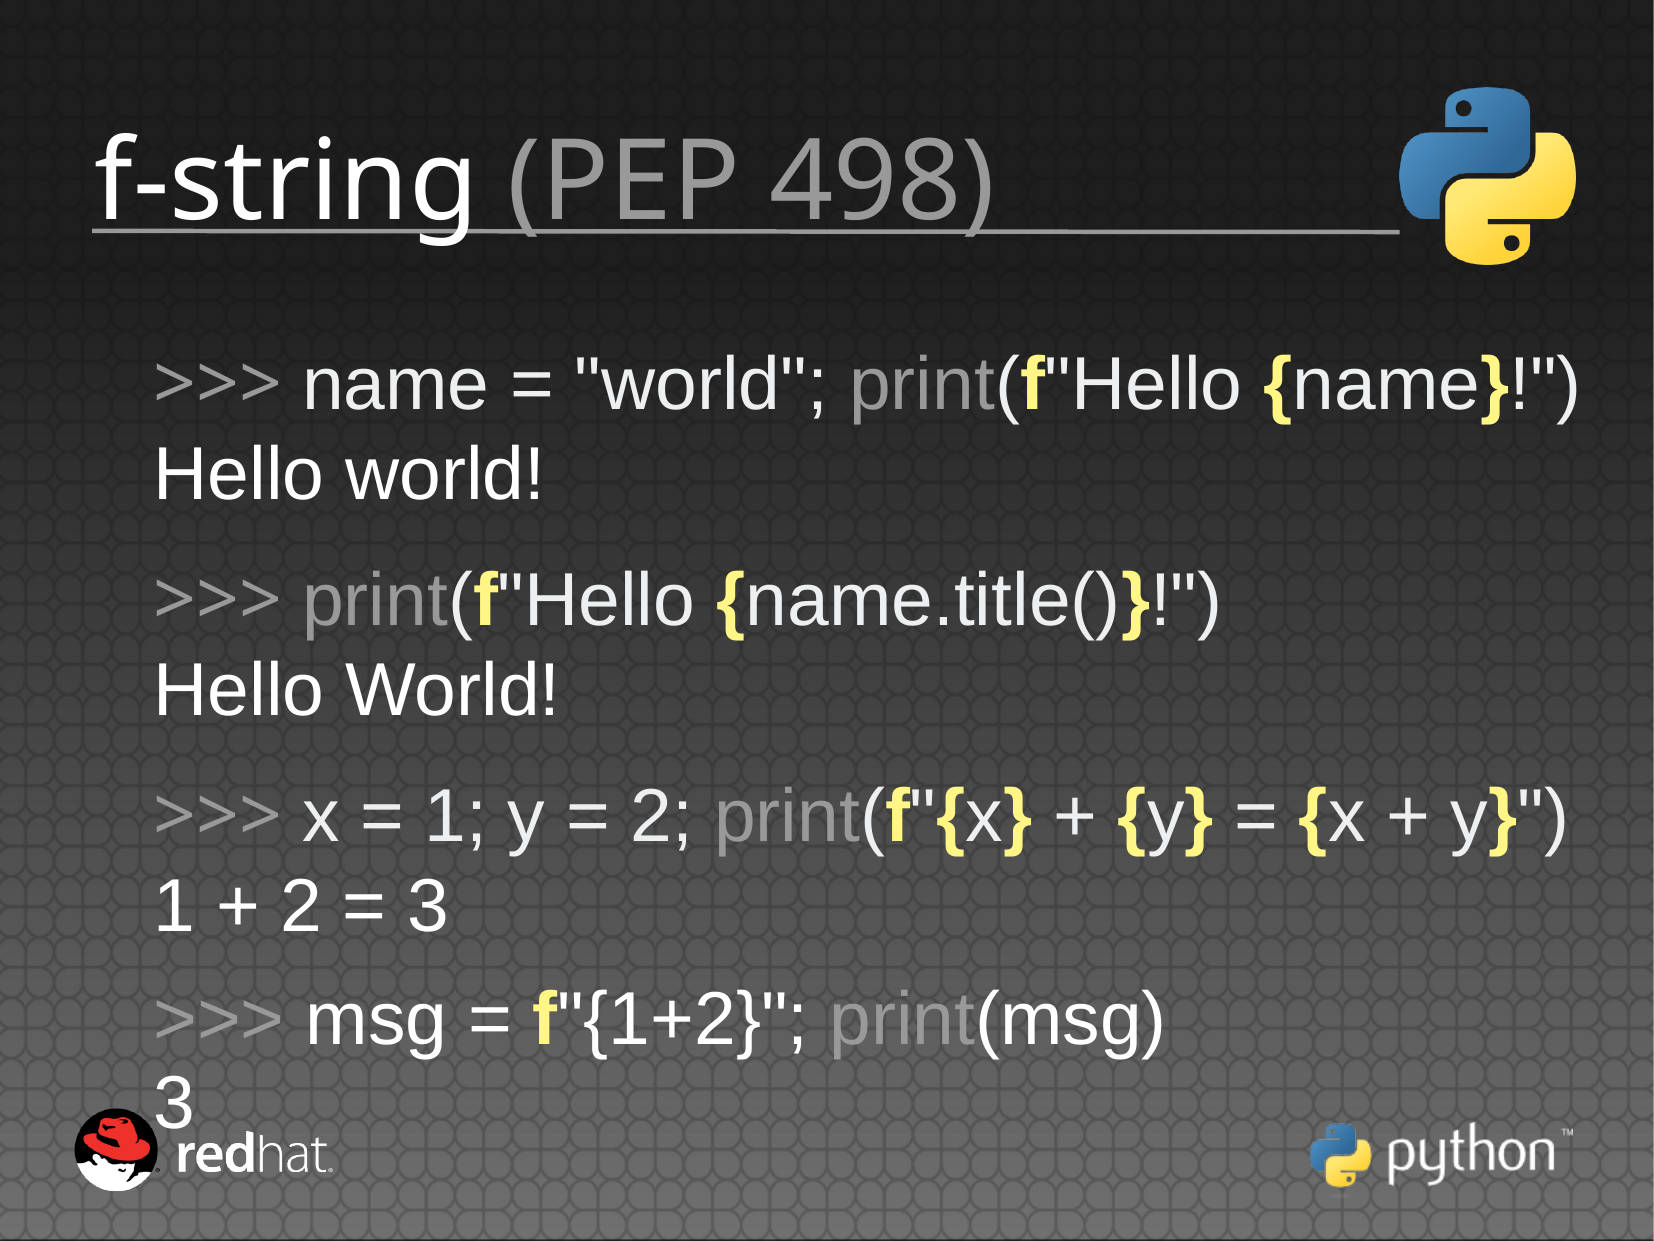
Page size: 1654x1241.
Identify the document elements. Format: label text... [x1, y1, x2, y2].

picture [0, 0, 1654, 1241]
list >>> name = "world"; print(f"Hello {name}!") Hello world! >>> print(f"Hello {name.title()}!") Hello World! >>> x = 1; y = 2; print(f"{x} + {y} = {x + y}") 1 + 2 = 3 >>> msg = f"{1+2}"; print(msg) 3 [82, 329, 1624, 1241]
title f-string (PEP 498) [94, 100, 1426, 251]
